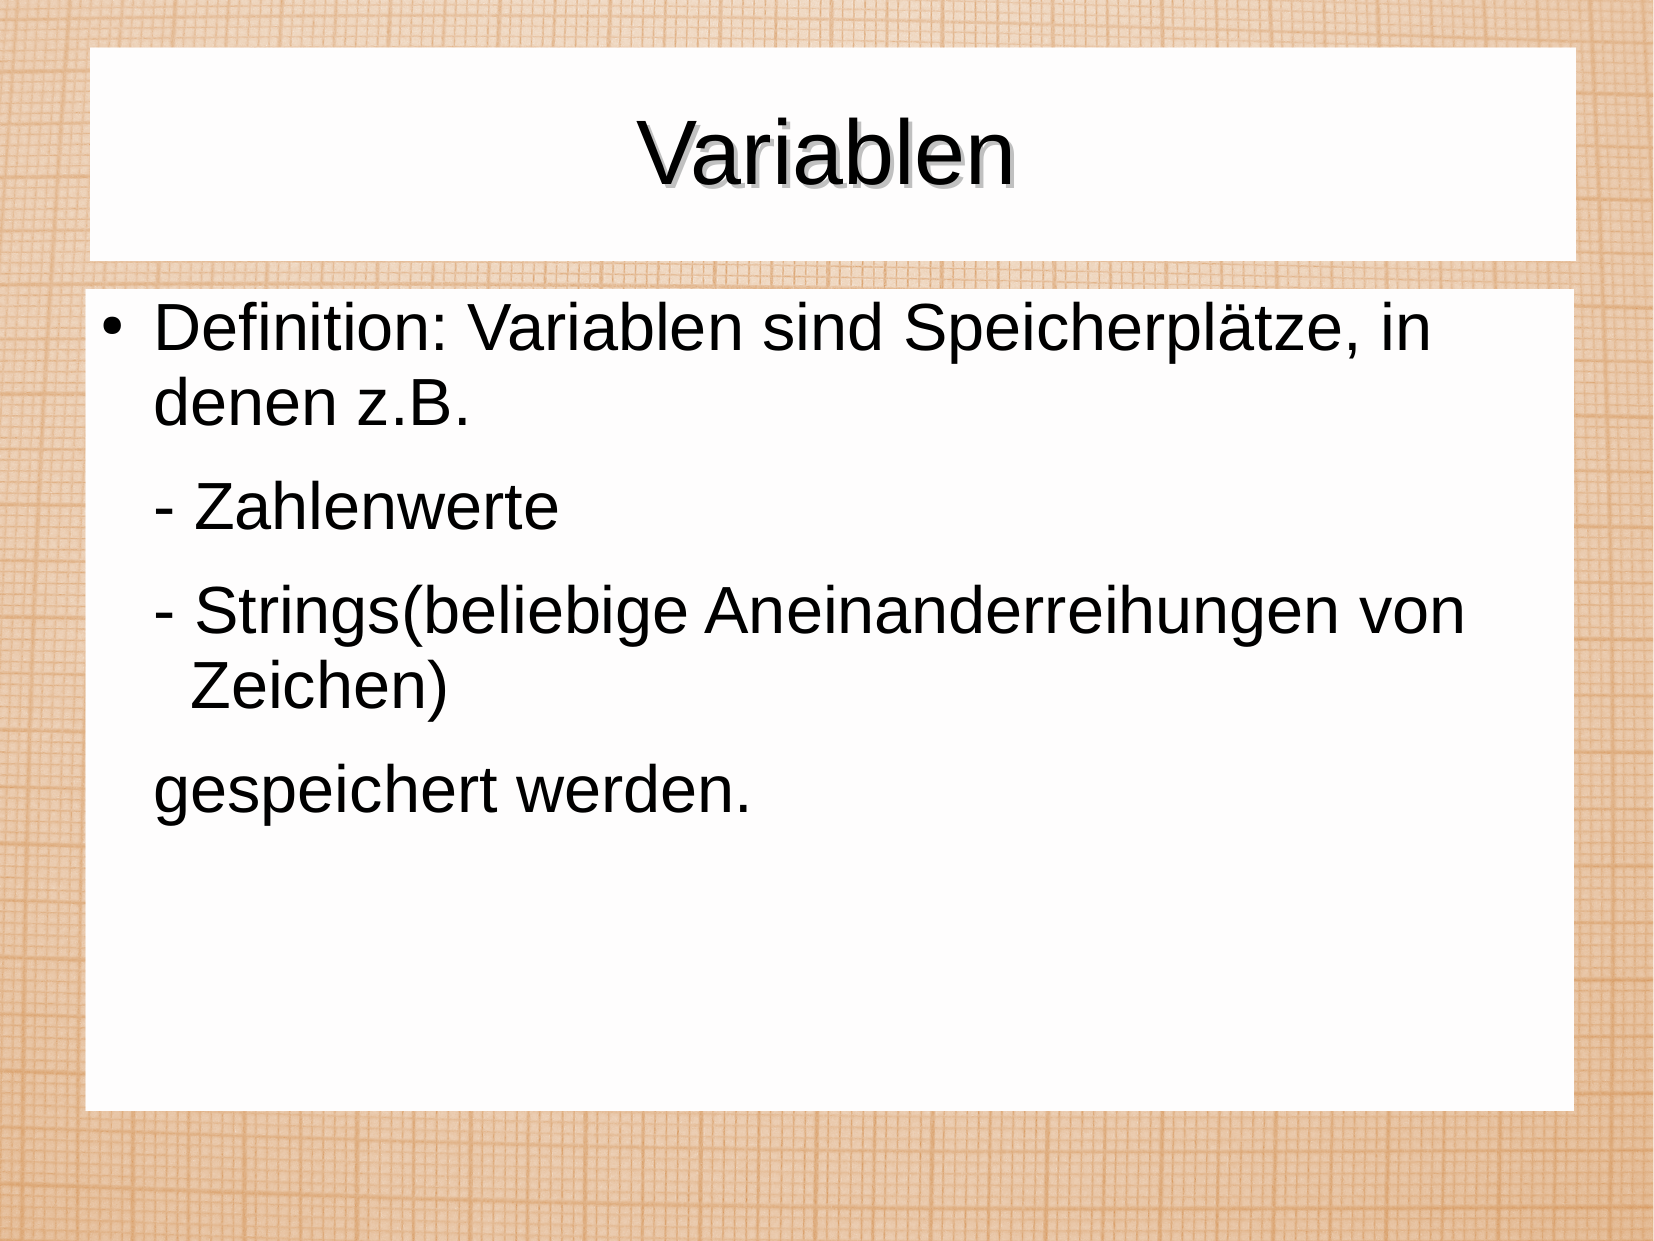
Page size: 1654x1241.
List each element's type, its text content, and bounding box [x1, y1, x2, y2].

picture [0, 0, 1654, 1241]
title Variablen [82, 49, 1571, 257]
list Definition: Variablen sind Speicherplätze, in denen z.B. - Zahlenwerte - Strings(beliebige Aneinanderreihungen von Zeichen) gespeichert werden. [82, 290, 1571, 1109]
